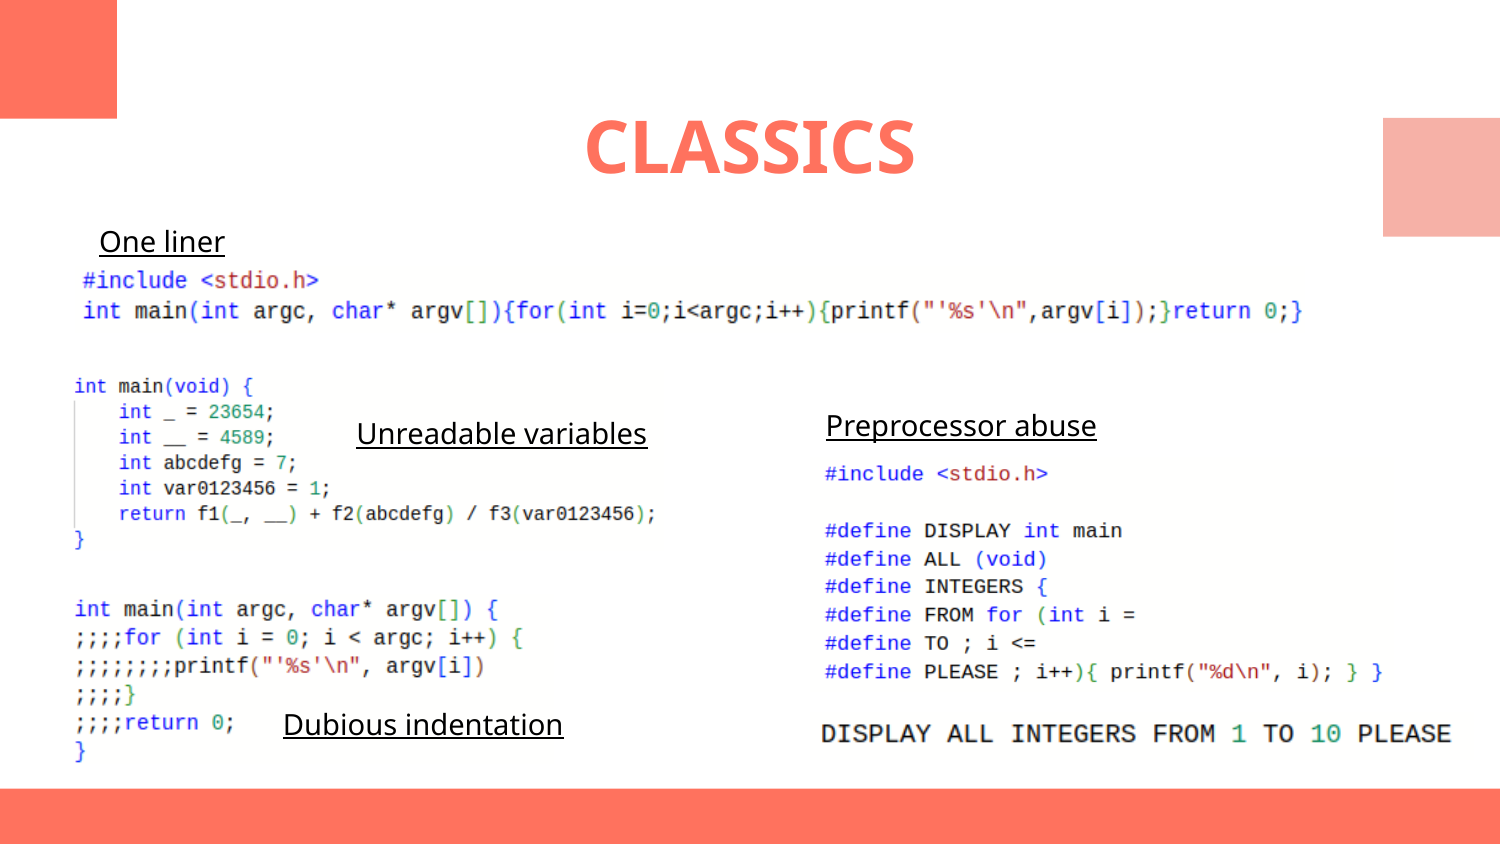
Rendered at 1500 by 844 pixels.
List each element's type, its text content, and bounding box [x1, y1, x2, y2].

picture [810, 712, 1474, 760]
picture [75, 266, 1305, 333]
picture [810, 457, 1394, 692]
text_box Unreadable variables [341, 400, 681, 497]
text_box One liner [84, 208, 356, 260]
picture [70, 370, 664, 551]
text_box Preprocessor abuse [810, 392, 1203, 457]
text_box Dubious indentation [267, 690, 626, 781]
title CLASSICS [97, 107, 1402, 181]
picture [70, 594, 554, 764]
